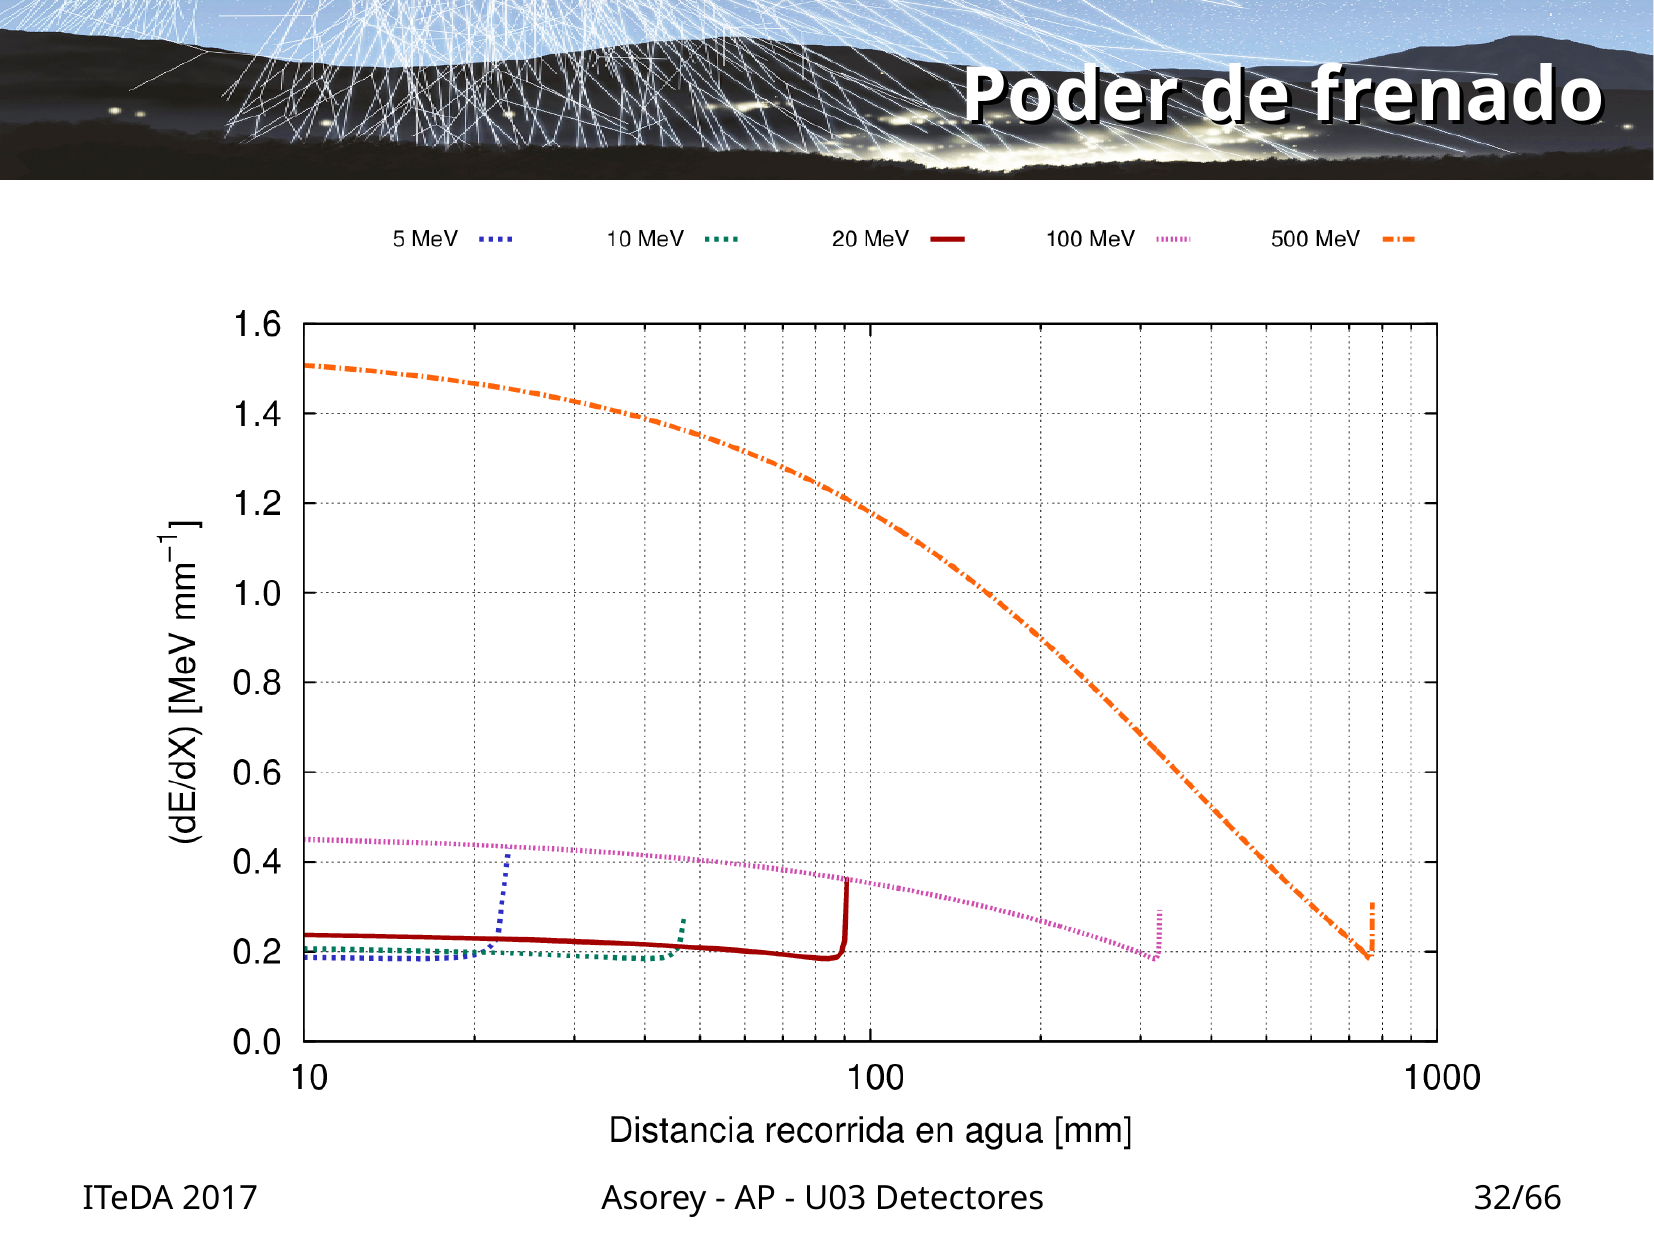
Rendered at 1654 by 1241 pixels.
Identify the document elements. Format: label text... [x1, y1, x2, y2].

title Poder de frenado [45, 15, 1606, 166]
picture [150, 209, 1501, 1156]
picture [0, 0, 1654, 180]
